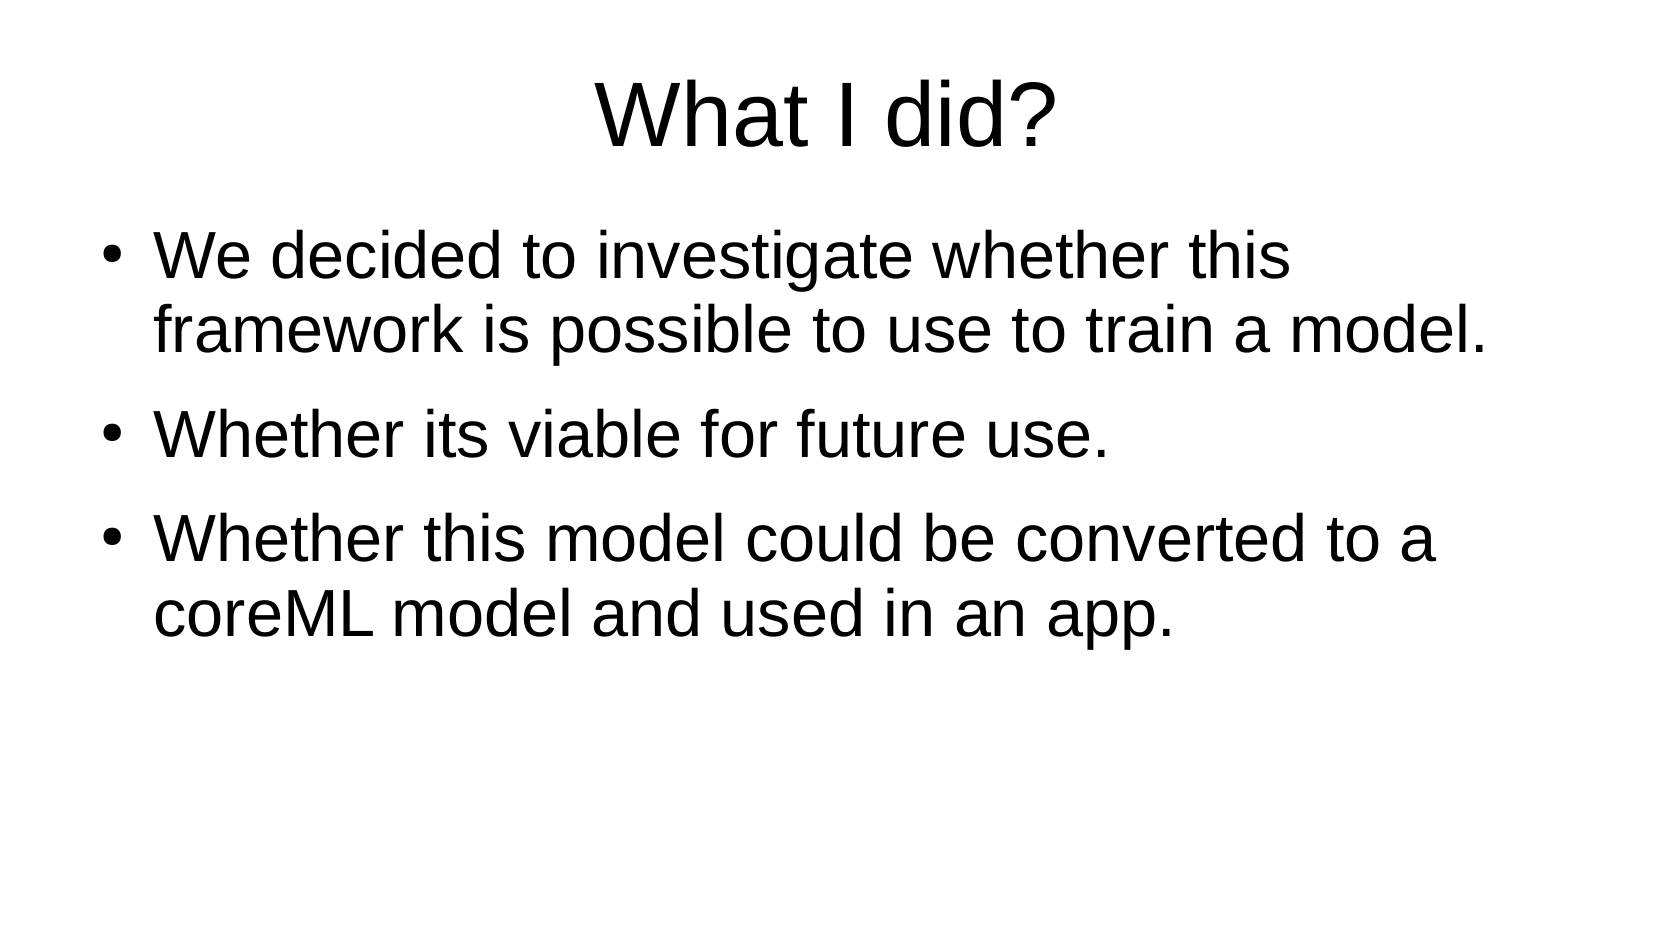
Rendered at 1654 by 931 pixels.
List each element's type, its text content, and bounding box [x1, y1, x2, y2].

list We decided to investigate whether this framework is possible to use to train a model. Whether its viable for future use. Whether this model could be converted to a coreML model and used in an app. [82, 217, 1571, 758]
title What I did? [82, 37, 1571, 193]
